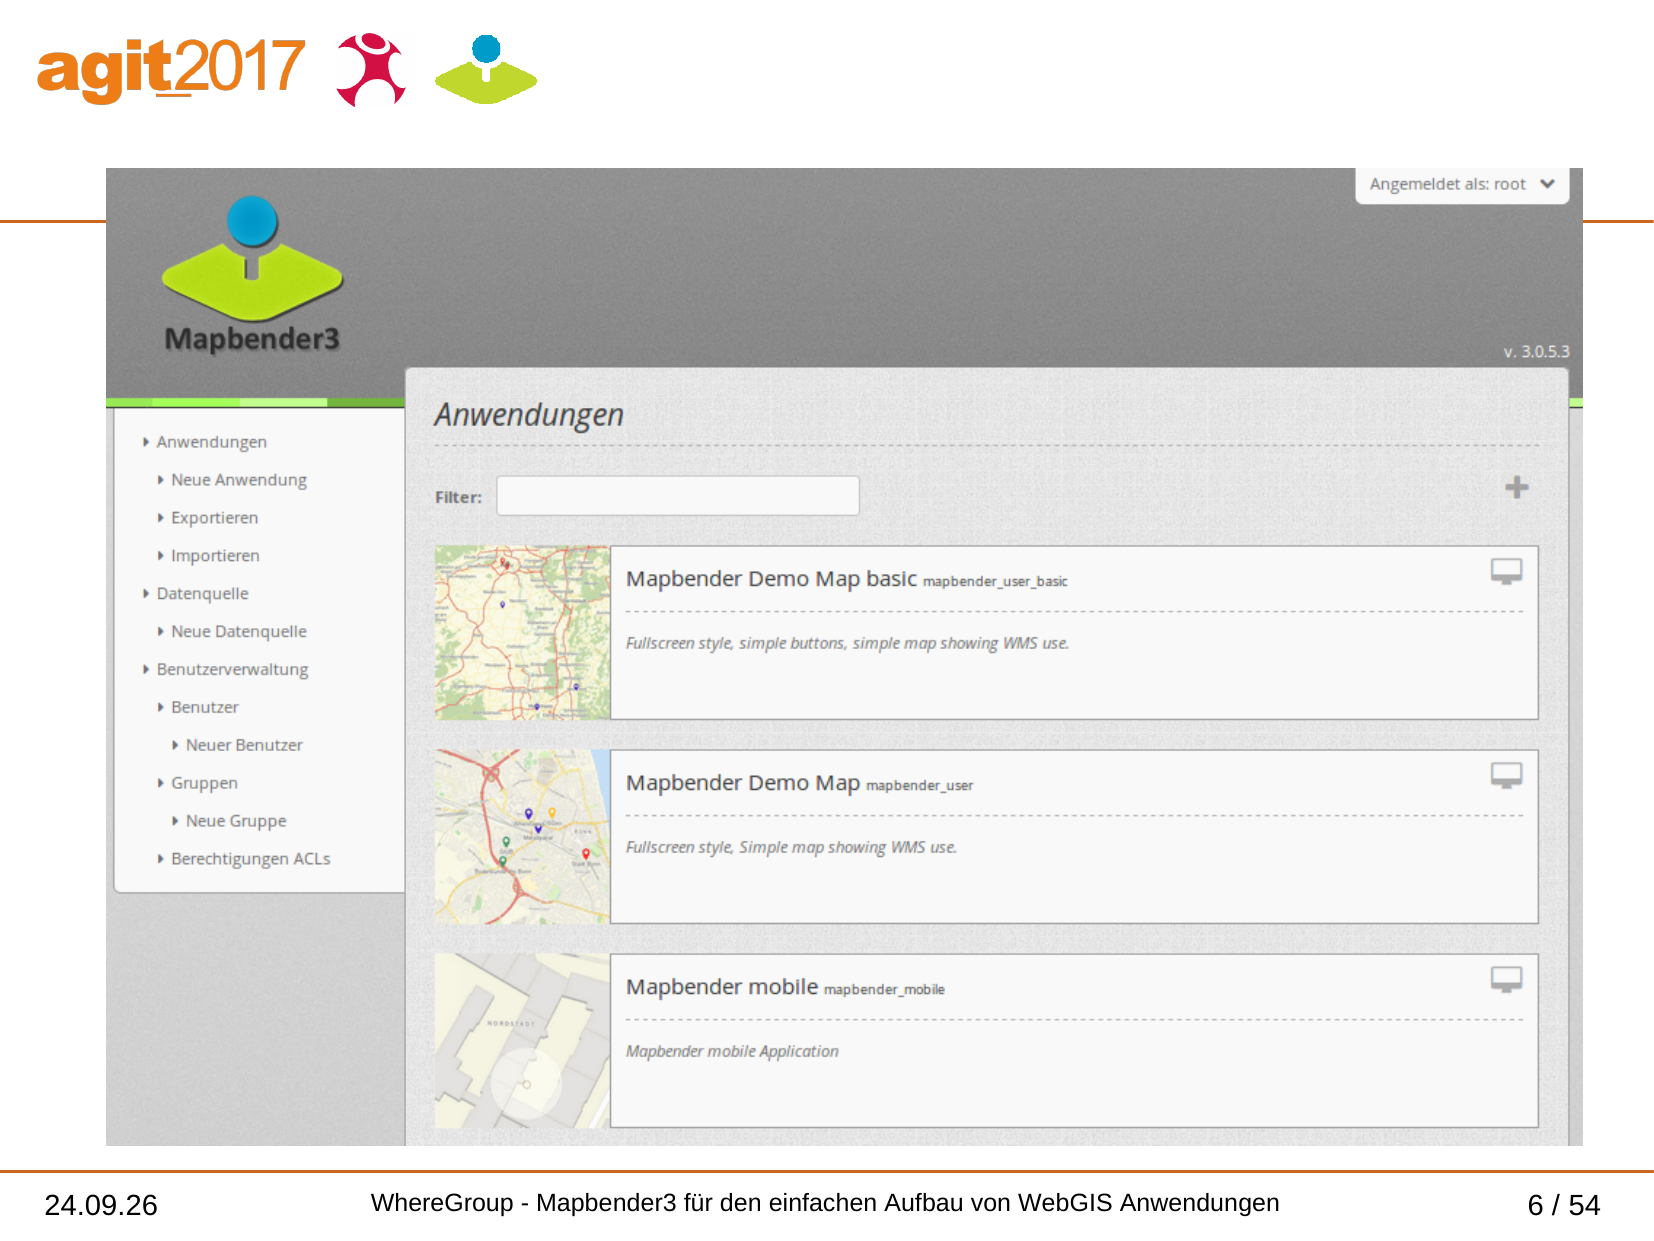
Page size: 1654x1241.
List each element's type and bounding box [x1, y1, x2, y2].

picture [35, 23, 308, 107]
picture [435, 35, 538, 104]
picture [106, 168, 1583, 1146]
